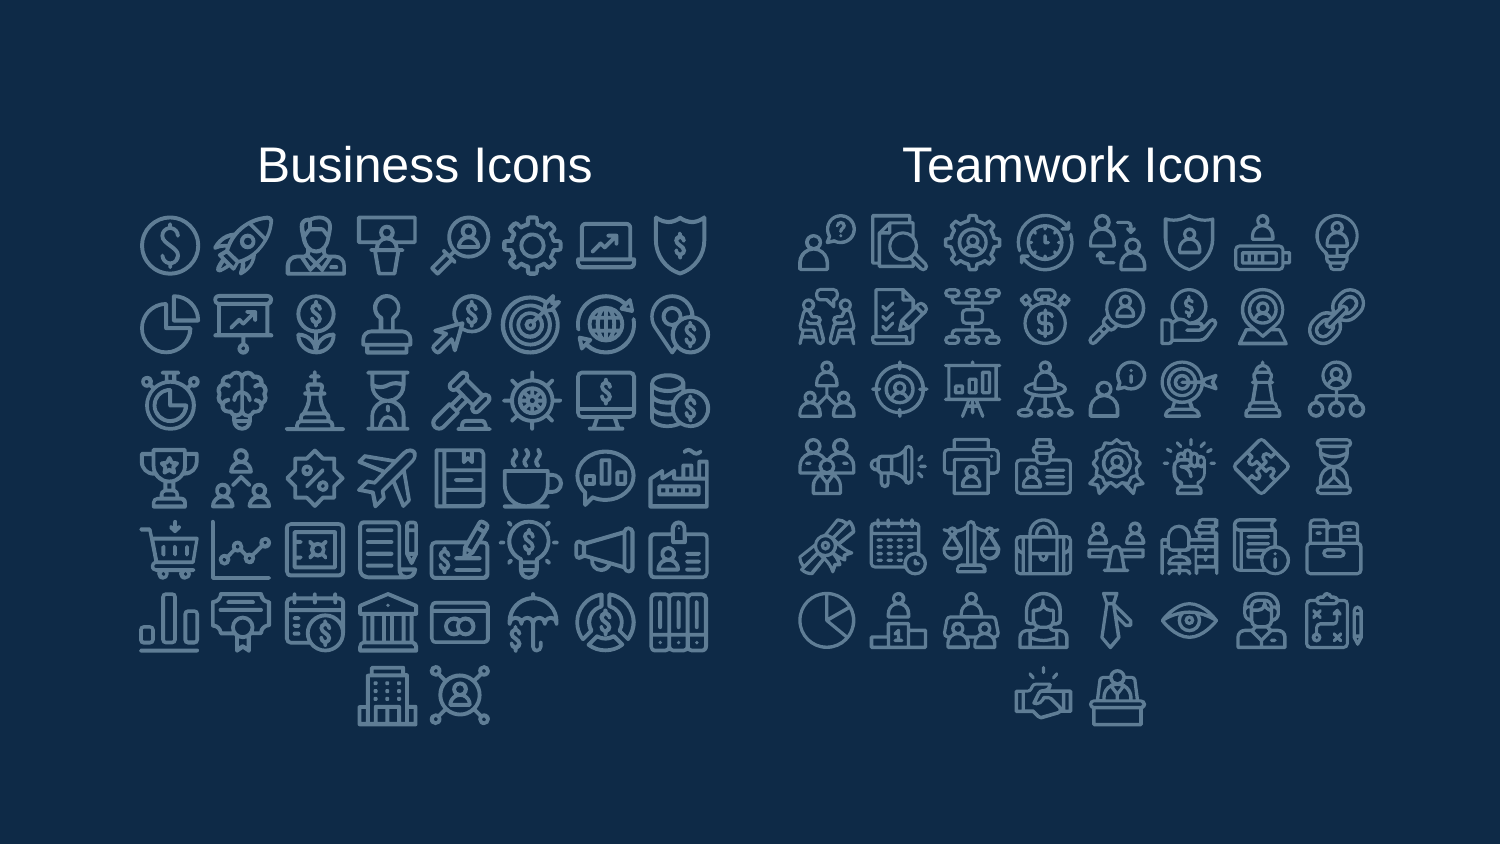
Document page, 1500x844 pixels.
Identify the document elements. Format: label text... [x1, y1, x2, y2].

text_box [1125, 521, 1146, 545]
text_box [1172, 448, 1206, 496]
text_box [1087, 544, 1145, 573]
text_box [218, 536, 272, 566]
text_box [683, 447, 703, 456]
text_box [1016, 213, 1074, 272]
text_box [139, 648, 200, 653]
text_box [1176, 441, 1182, 448]
text_box [1236, 591, 1287, 650]
text_box [429, 665, 490, 726]
text_box [650, 294, 711, 355]
text_box [522, 448, 531, 468]
text_box [1019, 288, 1071, 346]
text_box [358, 520, 418, 580]
text_box [213, 215, 274, 276]
text_box [944, 288, 1002, 345]
text_box [1161, 602, 1218, 639]
text_box [1028, 672, 1035, 680]
text_box [1095, 250, 1116, 265]
text_box [798, 591, 856, 649]
text_box [1160, 517, 1219, 576]
text_box [1015, 438, 1072, 496]
text_box [534, 448, 542, 468]
text_box [361, 294, 413, 355]
text_box [507, 558, 513, 565]
text_box [434, 448, 486, 509]
text_box [284, 370, 345, 432]
text_box [1305, 591, 1349, 650]
text_box [284, 522, 346, 578]
text_box [869, 518, 927, 576]
text_box [942, 591, 1000, 650]
text_box [431, 294, 492, 355]
text_box [1238, 287, 1288, 346]
text_box [798, 234, 830, 272]
text_box [502, 370, 562, 431]
text_box [1199, 441, 1206, 449]
text_box [429, 600, 490, 644]
text_box [1088, 438, 1145, 496]
text_box [576, 294, 636, 355]
title Business Icons [139, 117, 711, 197]
text_box [139, 527, 199, 580]
text_box [357, 665, 418, 727]
text_box [575, 449, 636, 507]
text_box [1016, 360, 1074, 418]
text_box [1163, 214, 1215, 272]
text_box [871, 288, 929, 346]
text_box [917, 471, 924, 479]
text_box [1089, 213, 1116, 248]
text_box [1315, 438, 1353, 496]
text_box [1041, 665, 1046, 675]
title Teamwork Icons [797, 117, 1369, 197]
text_box [1088, 669, 1147, 727]
text_box [871, 360, 929, 418]
text_box [211, 448, 272, 509]
text_box [943, 360, 1002, 418]
text_box [358, 592, 419, 653]
text_box [798, 298, 826, 346]
text_box [500, 294, 561, 355]
text_box [828, 298, 856, 346]
text_box [575, 592, 636, 653]
text_box [211, 592, 272, 653]
text_box [798, 437, 856, 496]
text_box [1305, 518, 1363, 576]
text_box [1244, 360, 1282, 418]
text_box [211, 519, 272, 580]
text_box [1232, 437, 1290, 496]
text_box [284, 592, 346, 653]
text_box [405, 520, 418, 565]
text_box [798, 518, 856, 576]
text_box [509, 624, 522, 653]
text_box [1165, 447, 1173, 453]
text_box [649, 592, 709, 653]
text_box [1052, 672, 1058, 680]
text_box [1234, 244, 1292, 272]
text_box [502, 215, 563, 276]
text_box [815, 287, 839, 309]
text_box [653, 215, 707, 276]
text_box [183, 609, 200, 645]
text_box [1115, 220, 1136, 235]
text_box [886, 591, 911, 619]
text_box [1315, 213, 1359, 272]
text_box [942, 437, 1000, 496]
text_box [502, 469, 564, 509]
text_box [216, 370, 268, 431]
text_box [171, 294, 201, 323]
text_box [140, 302, 193, 355]
text_box [648, 520, 709, 580]
text_box [576, 221, 637, 270]
text_box [825, 214, 856, 245]
text_box [917, 454, 924, 462]
text_box [139, 447, 199, 509]
text_box [871, 213, 929, 272]
text_box [285, 448, 345, 508]
text_box [1206, 448, 1213, 454]
text_box [1018, 591, 1069, 650]
text_box [798, 360, 856, 418]
text_box [1160, 360, 1218, 418]
text_box [140, 215, 201, 276]
text_box [869, 621, 928, 650]
text_box [169, 519, 181, 534]
text_box [498, 540, 506, 545]
text_box [943, 213, 1002, 272]
text_box [356, 215, 417, 276]
text_box [1352, 605, 1363, 646]
text_box [357, 448, 417, 509]
text_box [1100, 591, 1133, 650]
text_box [942, 519, 1001, 574]
text_box [576, 370, 637, 431]
text_box [1308, 288, 1366, 346]
text_box [1116, 360, 1147, 391]
text_box [648, 459, 709, 509]
text_box [650, 373, 711, 429]
text_box [1088, 380, 1120, 418]
text_box [429, 519, 490, 580]
text_box [506, 519, 551, 580]
text_box [431, 370, 492, 431]
text_box [296, 294, 336, 355]
text_box [430, 215, 491, 276]
text_box [213, 293, 274, 355]
text_box [1160, 288, 1218, 346]
text_box [1307, 360, 1366, 418]
text_box [510, 448, 519, 468]
text_box [1119, 237, 1147, 272]
text_box [918, 464, 927, 469]
text_box [869, 444, 914, 489]
text_box [139, 625, 155, 645]
text_box [1250, 214, 1275, 241]
text_box [1014, 518, 1073, 576]
text_box [507, 592, 559, 653]
text_box [285, 215, 346, 276]
text_box [1014, 682, 1073, 720]
text_box [456, 418, 492, 431]
text_box [141, 370, 200, 431]
text_box [545, 558, 551, 565]
text_box [1088, 288, 1146, 346]
text_box [1232, 518, 1291, 576]
text_box [366, 370, 410, 431]
text_box [1087, 521, 1109, 546]
text_box [161, 592, 177, 645]
text_box [1189, 437, 1193, 447]
text_box [574, 526, 635, 574]
